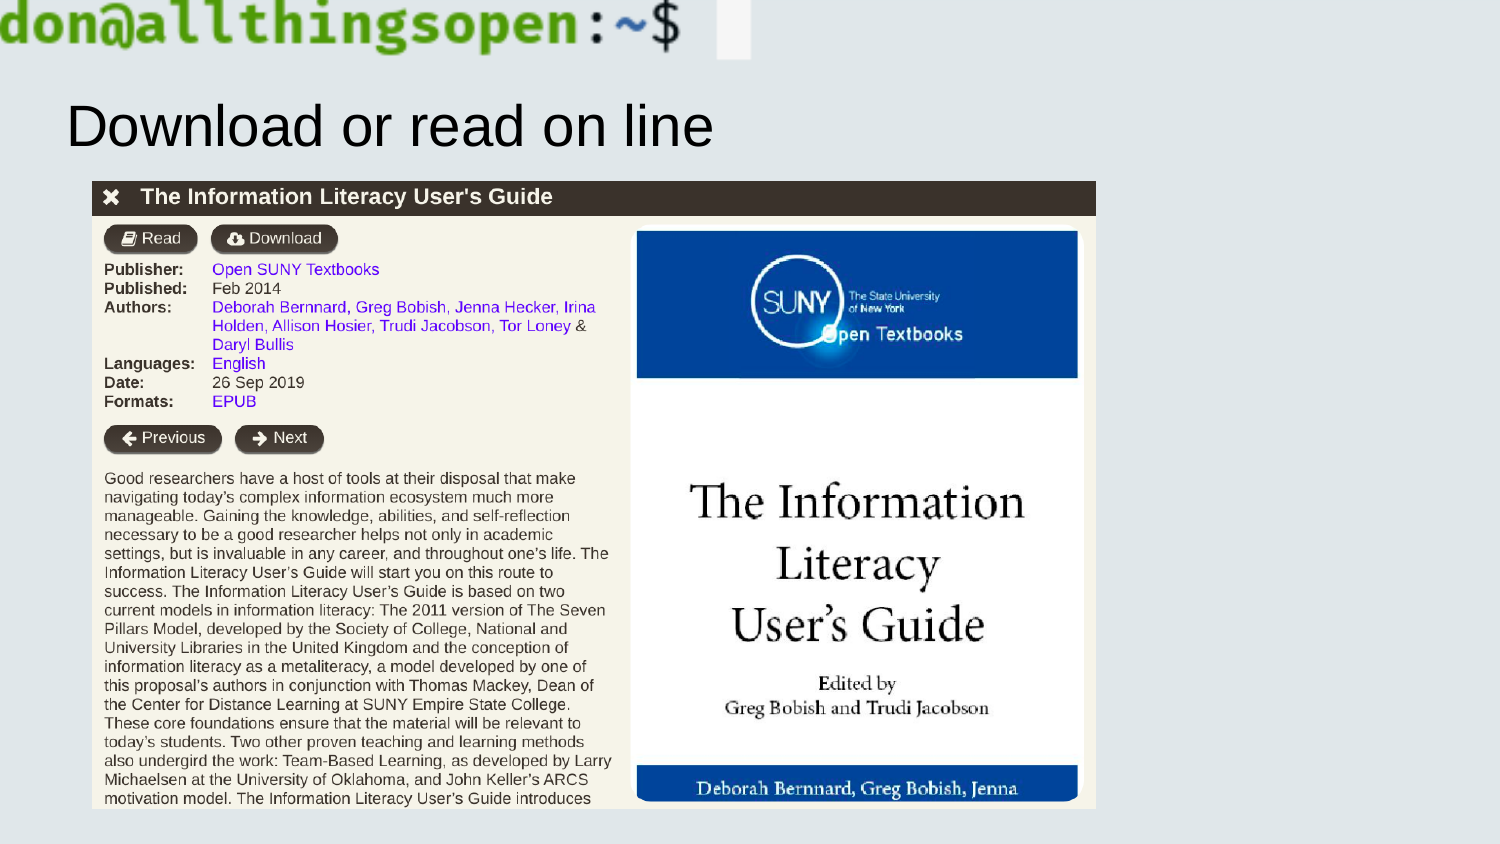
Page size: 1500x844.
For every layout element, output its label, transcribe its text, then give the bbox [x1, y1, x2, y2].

title Download or read on line [51, 72, 1449, 167]
picture [0, 0, 1500, 844]
